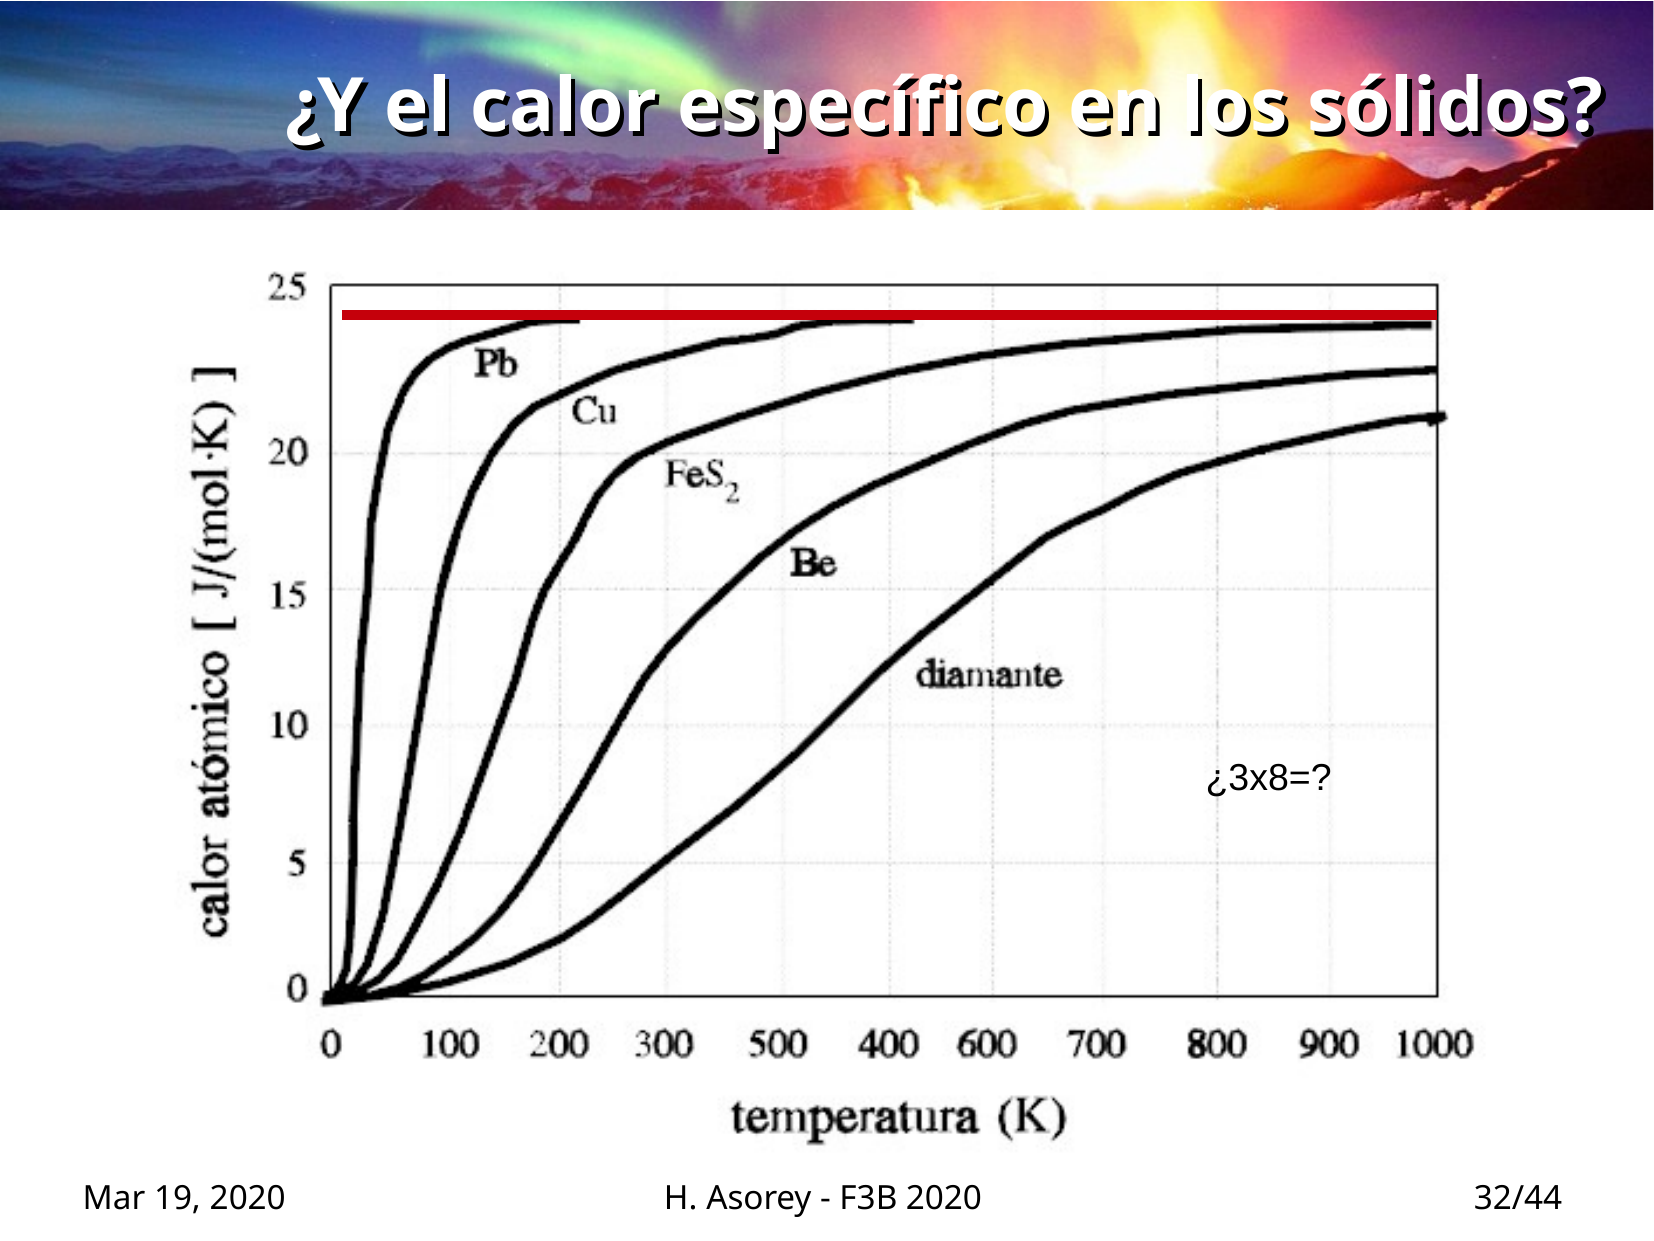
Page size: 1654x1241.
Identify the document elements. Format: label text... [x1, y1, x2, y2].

text_box ¿3x8=? [1190, 749, 1397, 835]
picture [0, 1, 1654, 210]
picture [157, 254, 1493, 1156]
title ¿Y el calor específico en los sólidos? [45, 15, 1606, 191]
